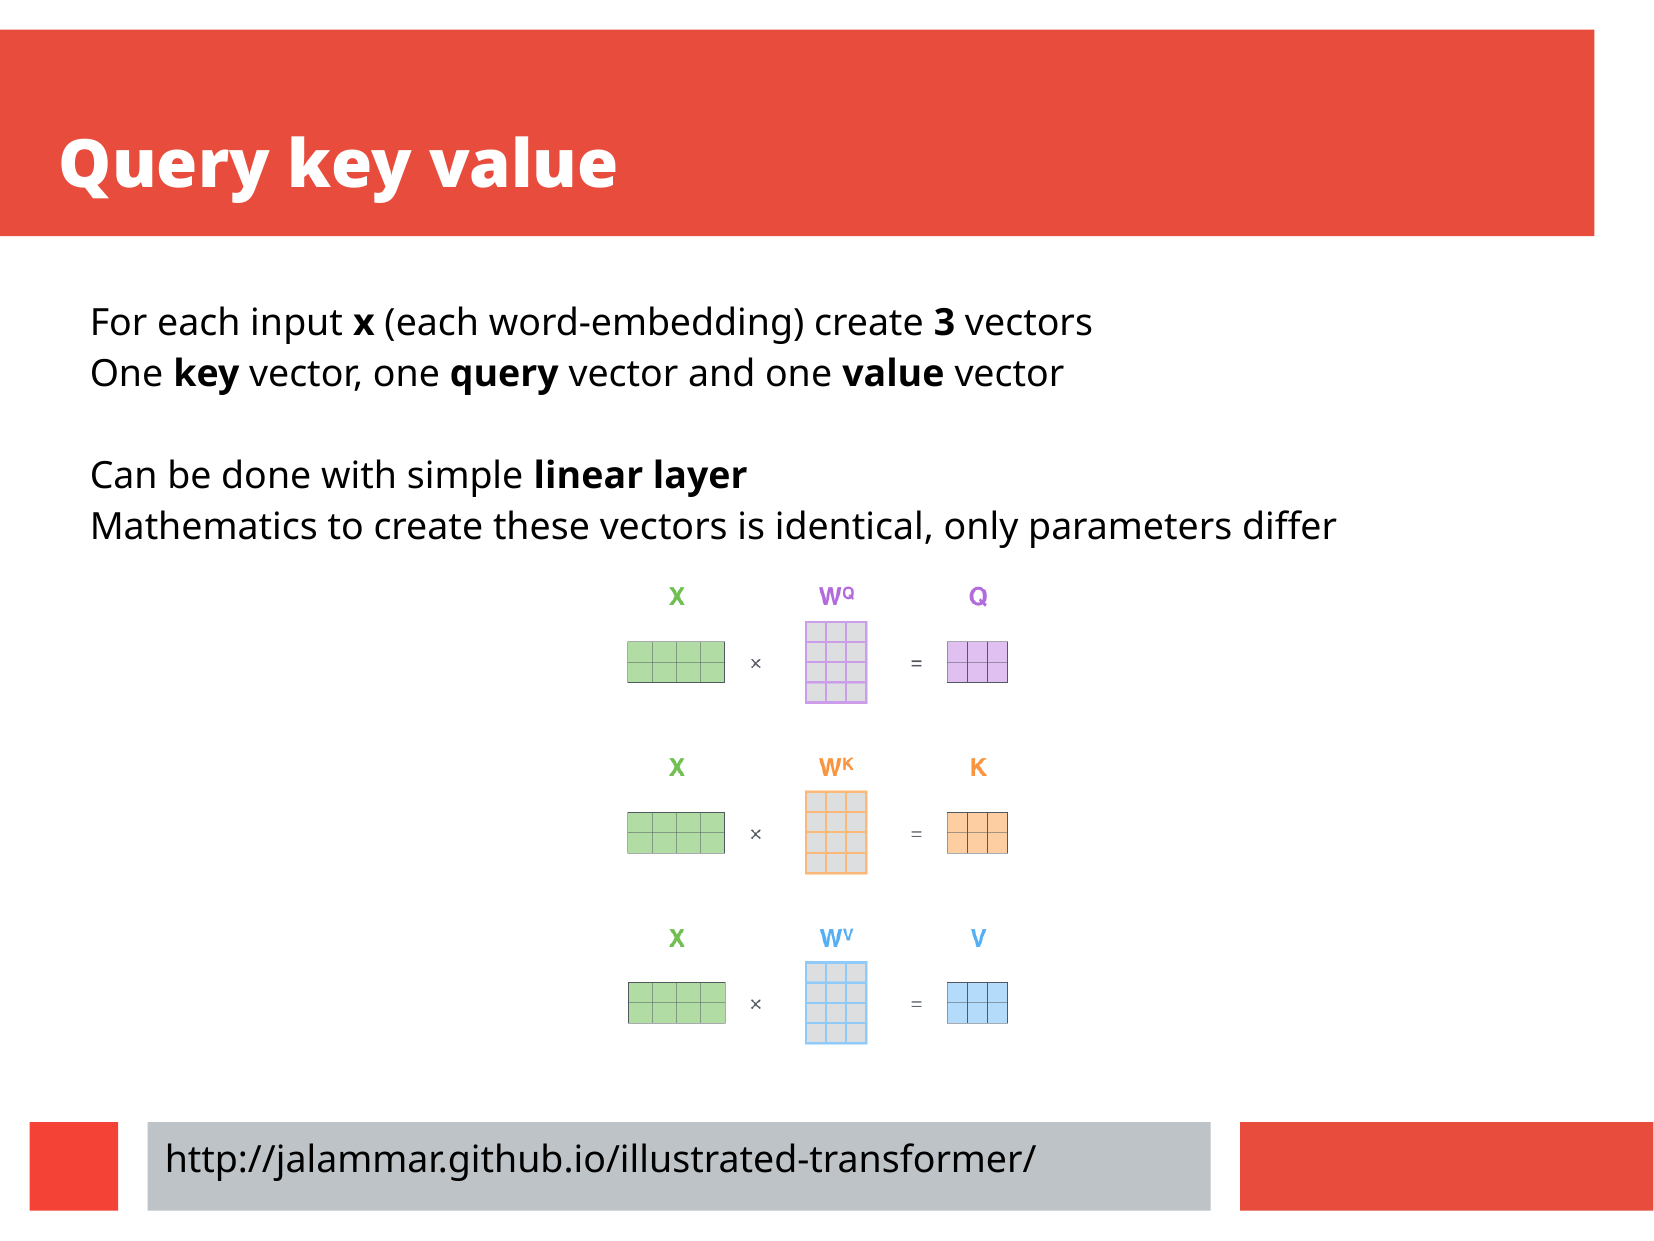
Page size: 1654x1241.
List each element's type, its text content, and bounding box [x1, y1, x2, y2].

text_box http://jalammar.github.io/illustrated-transformer/ [150, 1125, 1246, 1184]
text_box For each input x (each word-embedding) create 3 vectors One key vector, one query vector and one value vector Can be done with simple linear layer Mathematics to create these vectors is identical, only parameters differ [75, 288, 1501, 521]
title Query key value [59, 59, 1595, 207]
picture [548, 569, 1066, 1066]
